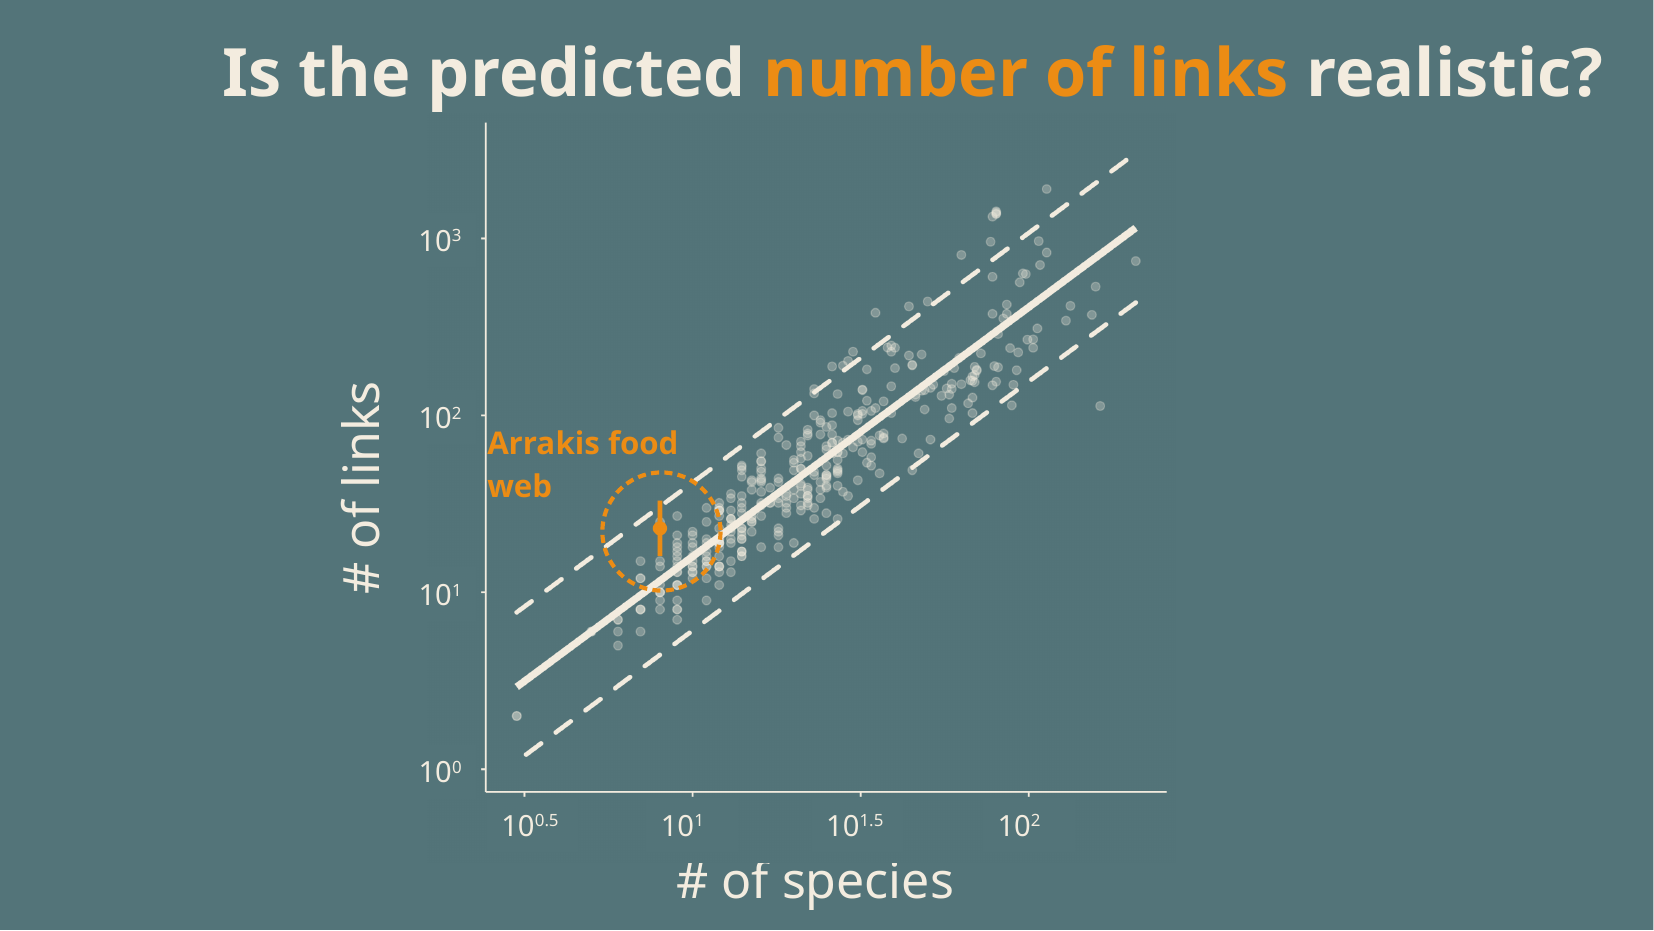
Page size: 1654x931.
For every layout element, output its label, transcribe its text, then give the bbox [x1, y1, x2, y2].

text_box Is the predicted number of links realistic? [207, 17, 1479, 121]
text_box 101 [403, 567, 476, 621]
text_box 103 [403, 212, 476, 267]
text_box 100.5 [486, 797, 579, 852]
text_box 102 [982, 797, 1075, 852]
text_box 101.5 [811, 797, 904, 852]
text_box # of links [318, 271, 400, 610]
text_box 102 [403, 389, 476, 444]
text_box # of species [661, 863, 1067, 919]
picture [427, 113, 1176, 863]
text_box Arrakis food web [472, 413, 756, 511]
text_box 101 [646, 797, 739, 852]
text_box 100 [403, 744, 476, 798]
